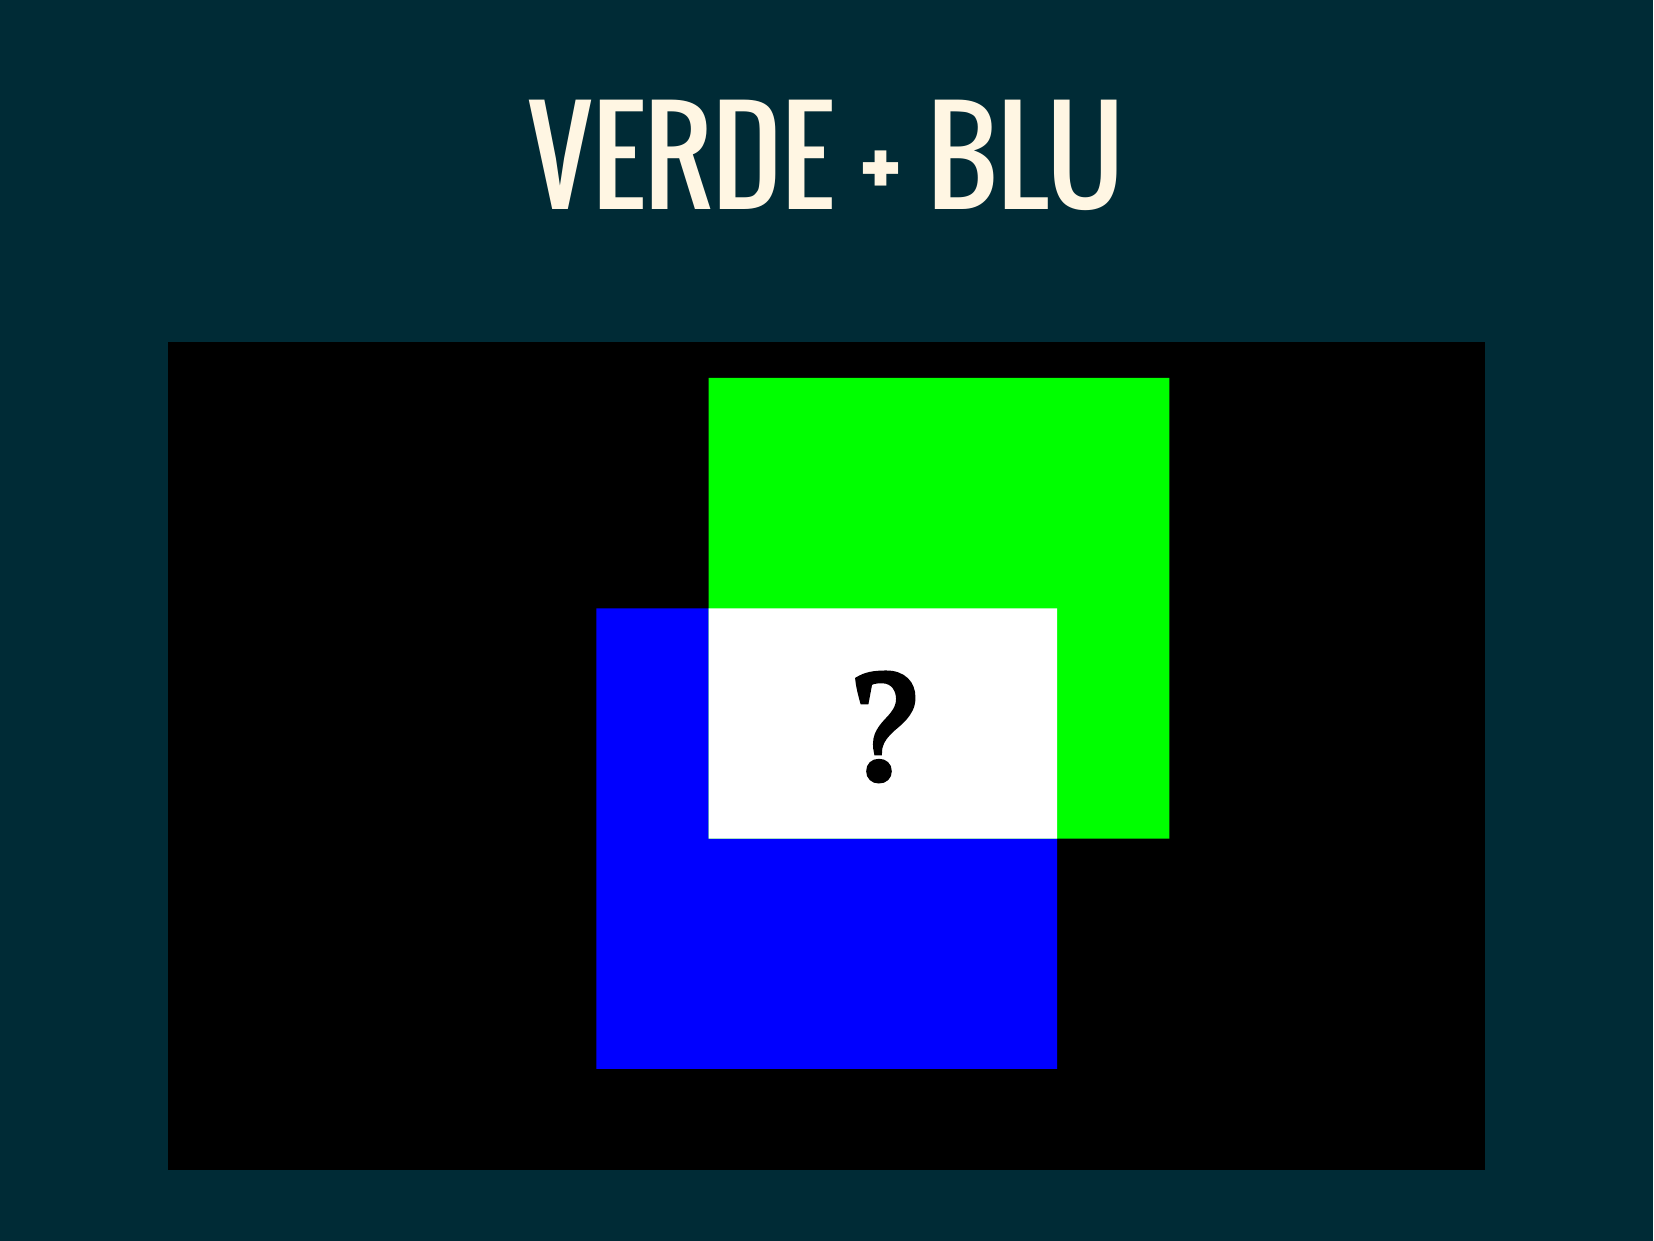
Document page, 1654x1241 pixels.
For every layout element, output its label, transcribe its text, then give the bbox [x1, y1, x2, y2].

title Verde + Blu [82, 49, 1571, 257]
text_box [168, 342, 1485, 1170]
text_box ? [708, 608, 1058, 839]
